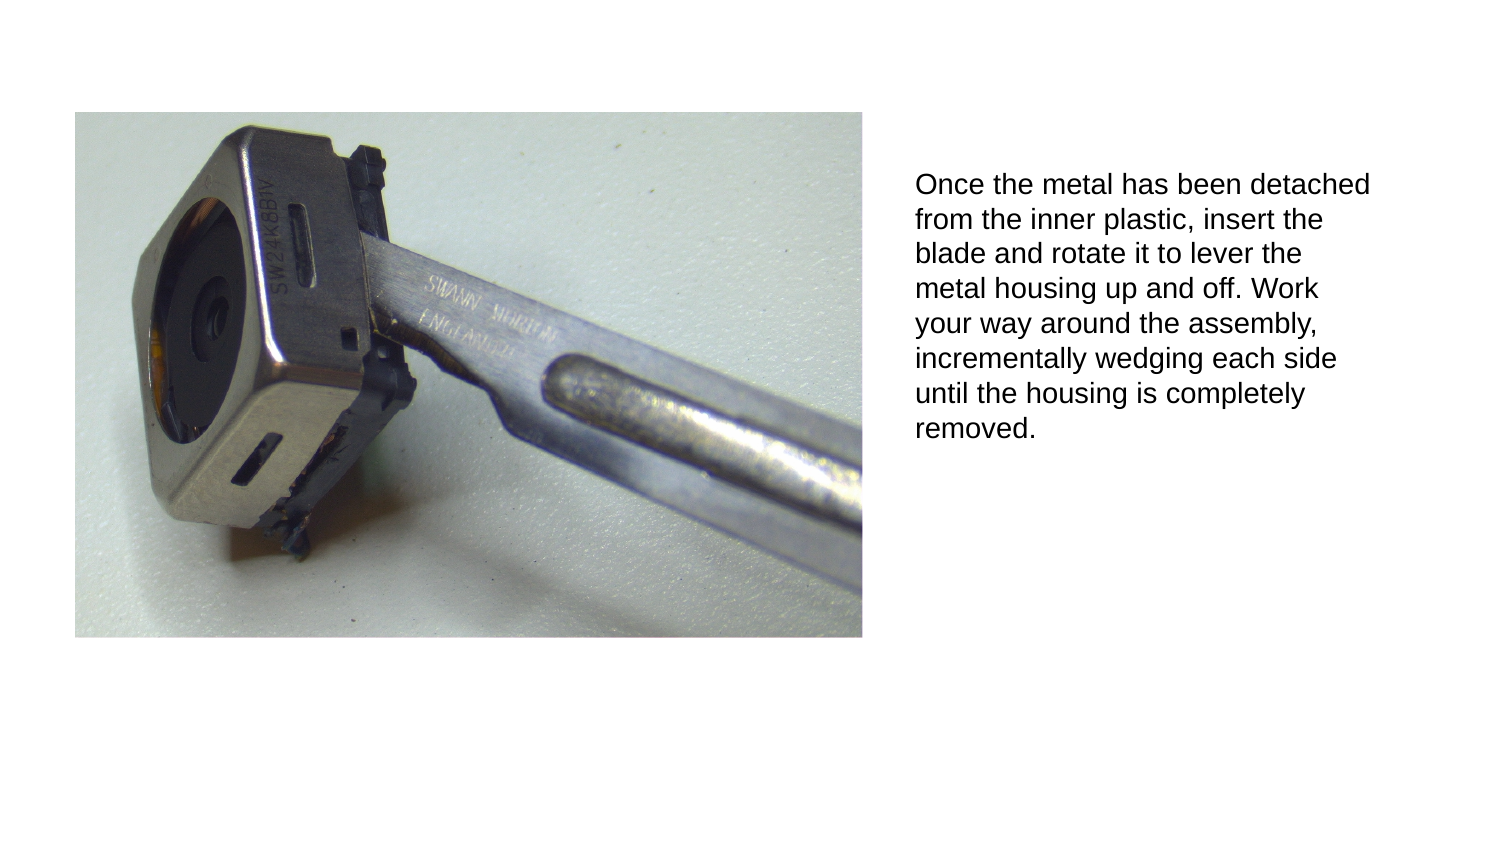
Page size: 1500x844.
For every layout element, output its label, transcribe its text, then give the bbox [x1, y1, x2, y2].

picture [75, 112, 863, 638]
text_box Once the metal has been detached from the inner plastic, insert the blade and rotate it to lever the metal housing up and off. Work your way around the assembly, incrementally wedging each side until the housing is completely removed. [900, 149, 1389, 460]
